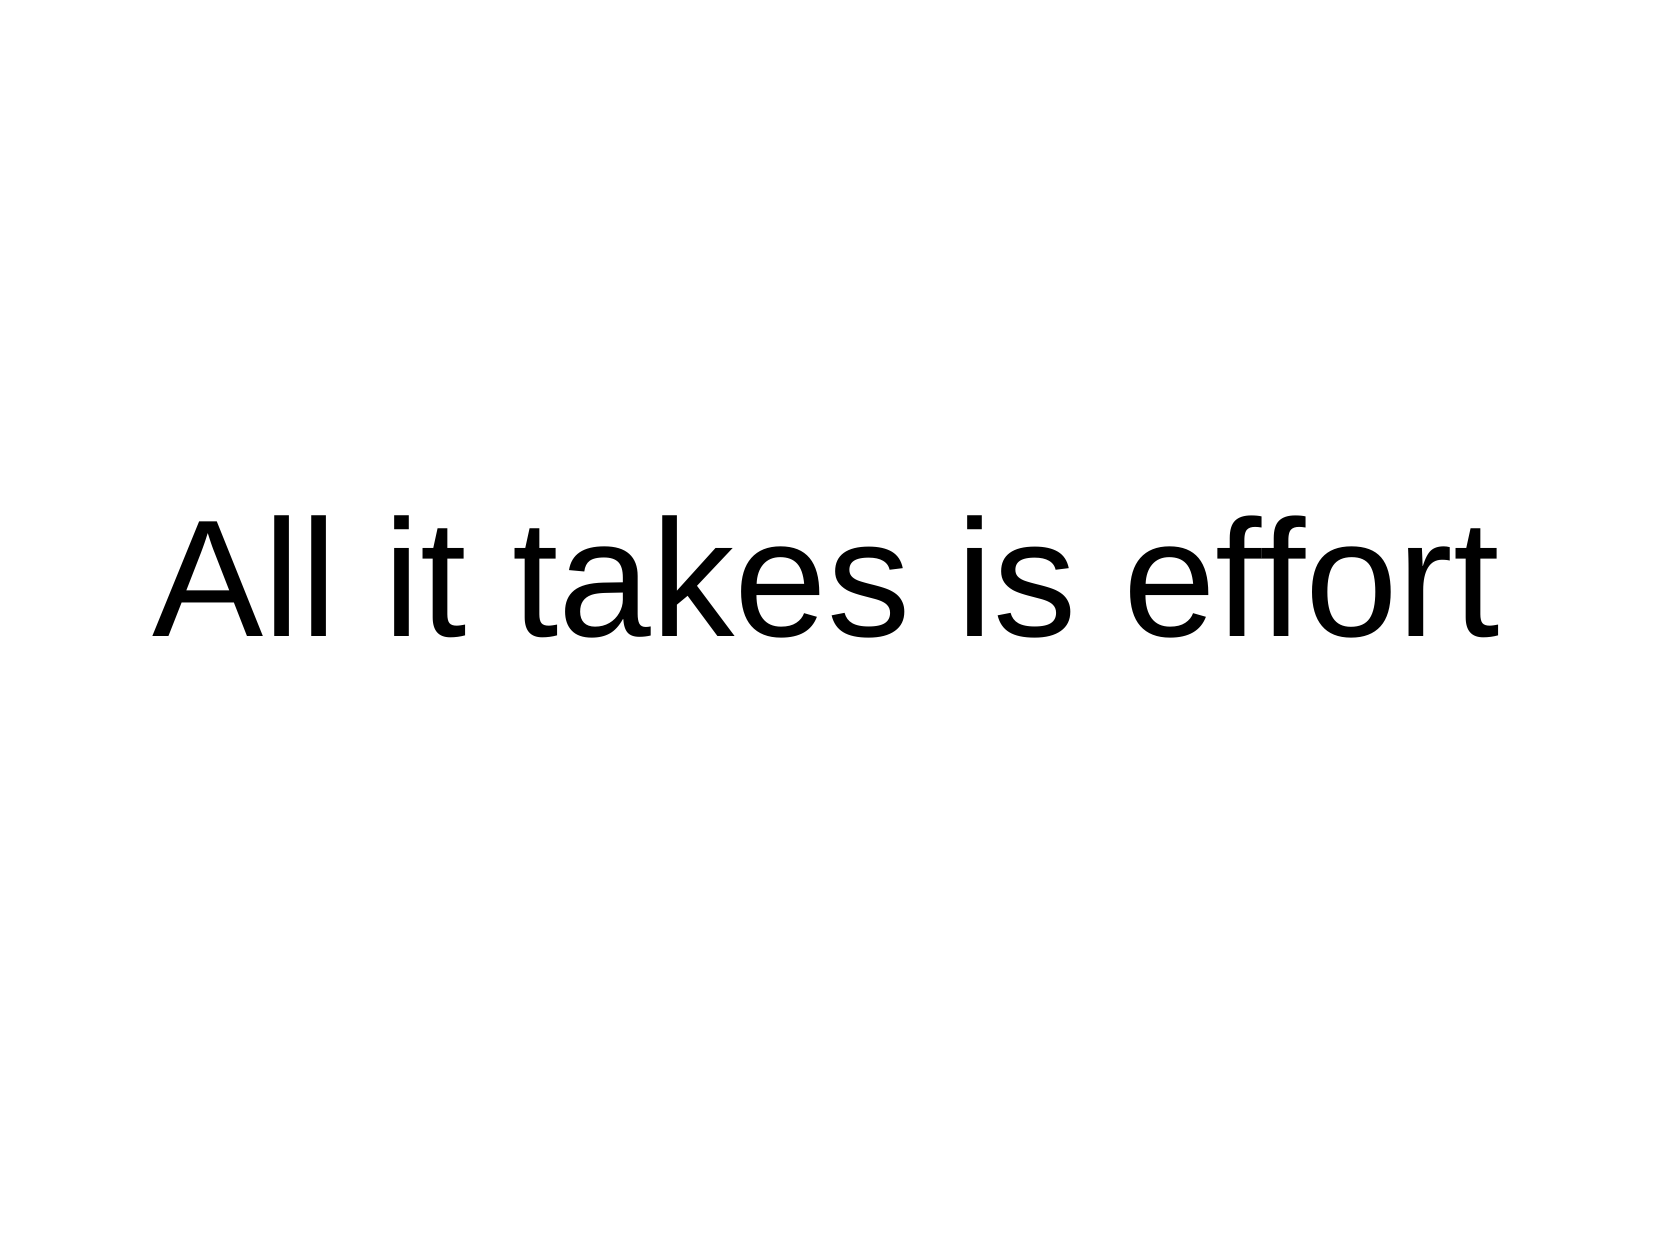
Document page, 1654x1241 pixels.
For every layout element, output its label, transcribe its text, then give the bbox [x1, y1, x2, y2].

subtitle All it takes is effort [82, 56, 1571, 1102]
